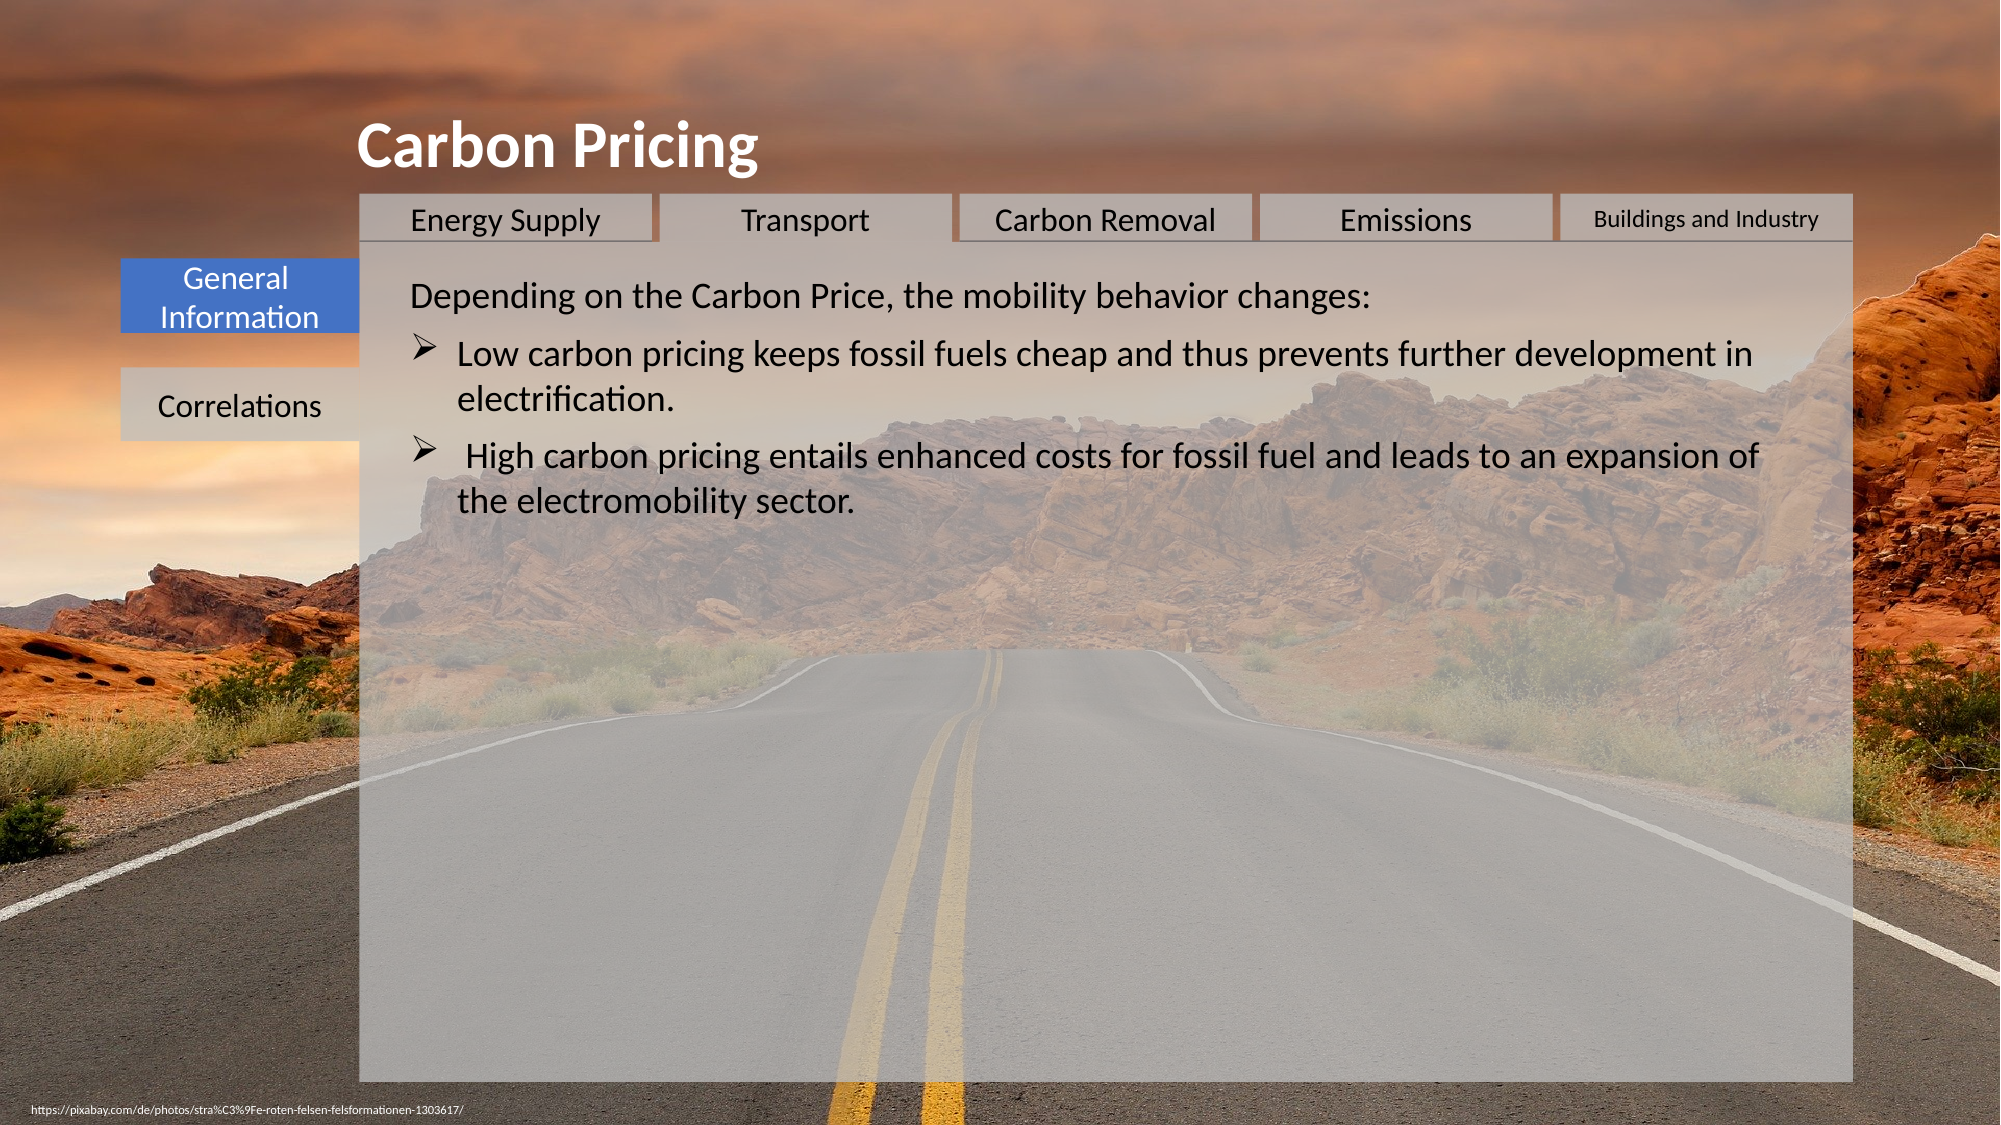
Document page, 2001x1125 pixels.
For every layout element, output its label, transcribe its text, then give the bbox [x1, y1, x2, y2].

text_box Correlations [120, 367, 360, 442]
text_box Carbon Removal [959, 193, 1253, 240]
text_box Emissions [1260, 193, 1553, 240]
text_box Carbon Pricing [342, 93, 775, 189]
text_box [359, 241, 1853, 1082]
text_box General Information [120, 258, 360, 333]
picture [0, 0, 2000, 1125]
text_box https://pixabay.com/de/photos/stra%C3%9Fe-roten-felsen-felsformationen-1303617/ [16, 1094, 479, 1125]
text_box Buildings and Industry [1560, 193, 1853, 240]
text_box Energy Supply [359, 193, 652, 240]
text_box Depending on the Carbon Price, the mobility behavior changes: Low carbon pricing keeps fossil fuels cheap and thus prevents further development in electrification. High carbon pricing entails enhanced costs for fossil fuel and leads to an expansion of the electromobility sector. [395, 263, 1835, 709]
text_box Transport [659, 193, 953, 242]
